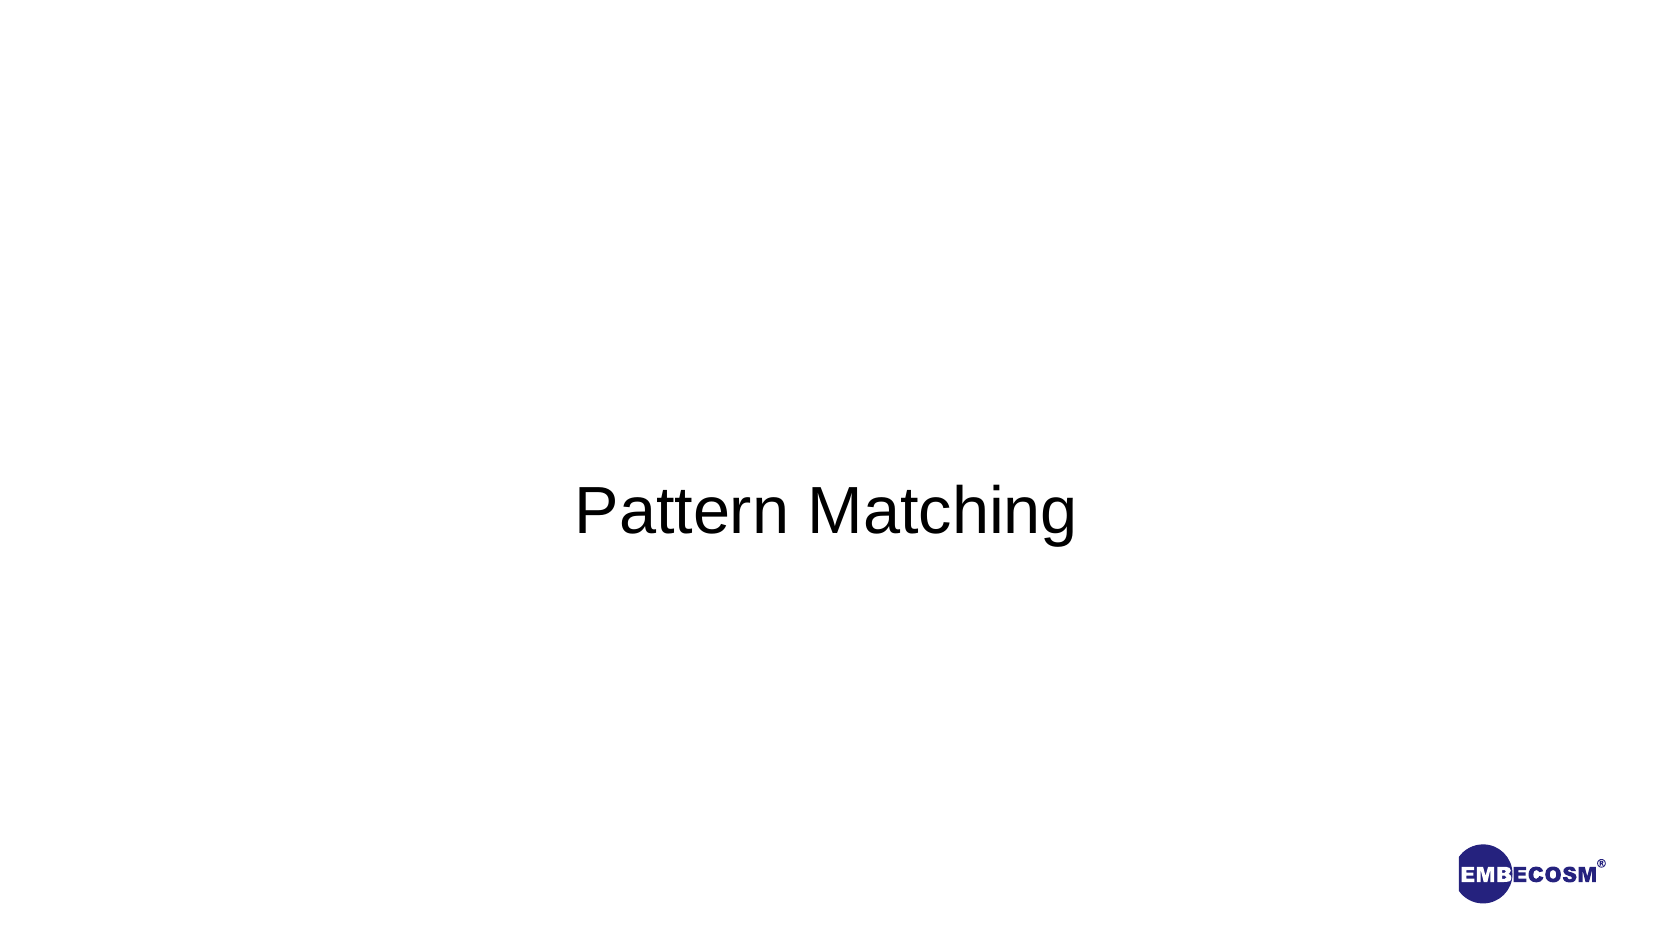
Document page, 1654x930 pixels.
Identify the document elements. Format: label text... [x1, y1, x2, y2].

subtitle Pattern Matching [94, 177, 1559, 845]
